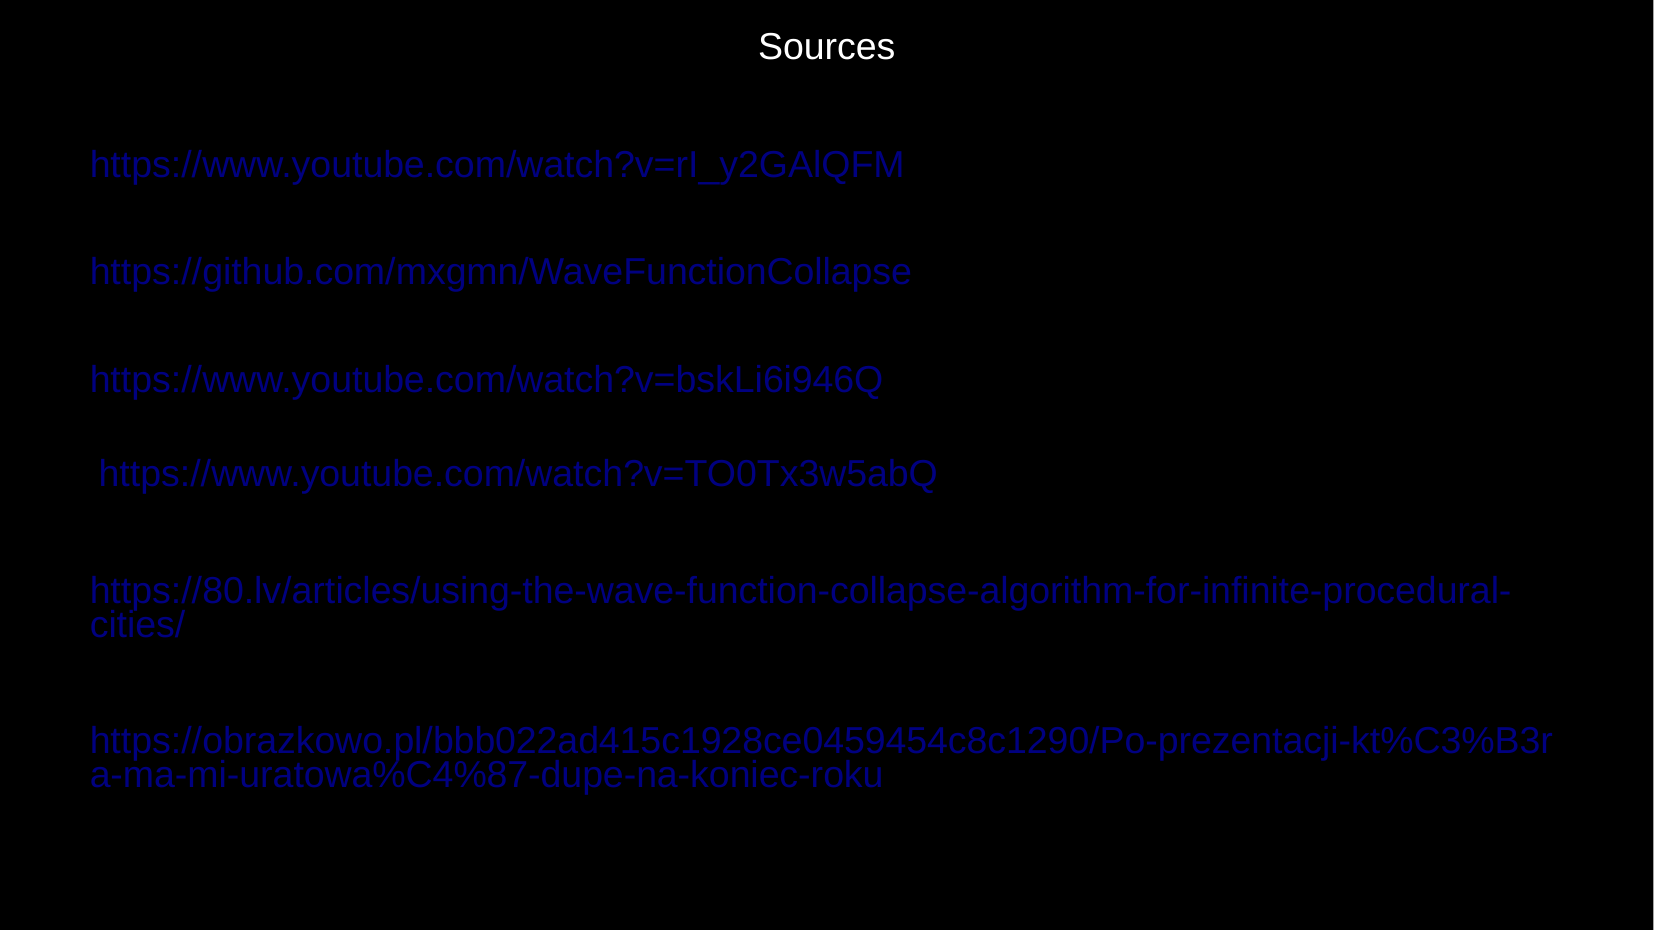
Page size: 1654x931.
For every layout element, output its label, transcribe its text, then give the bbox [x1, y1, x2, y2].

text_box Sources [0, 18, 1654, 76]
text_box https://www.youtube.com/watch?v=bskLi6i946Q [75, 351, 1238, 422]
text_box https://www.youtube.com/watch?v=TO0Tx3w5abQ [83, 445, 1200, 516]
text_box https://obrazkowo.pl/bbb022ad415c1928ce0459454c8c1290/Po-prezentacji-kt%C3%B3ra-ma-mi-uratowa%C4%87-dupe-na-koniec-roku [75, 712, 1576, 931]
text_box https://www.youtube.com/watch?v=rI_y2GAlQFM [75, 135, 1182, 206]
text_box https://80.lv/articles/using-the-wave-function-collapse-algorithm-for-infinite-procedural-cities/ [75, 562, 1538, 633]
text_box https://github.com/mxgmn/WaveFunctionCollapse [75, 243, 1177, 314]
